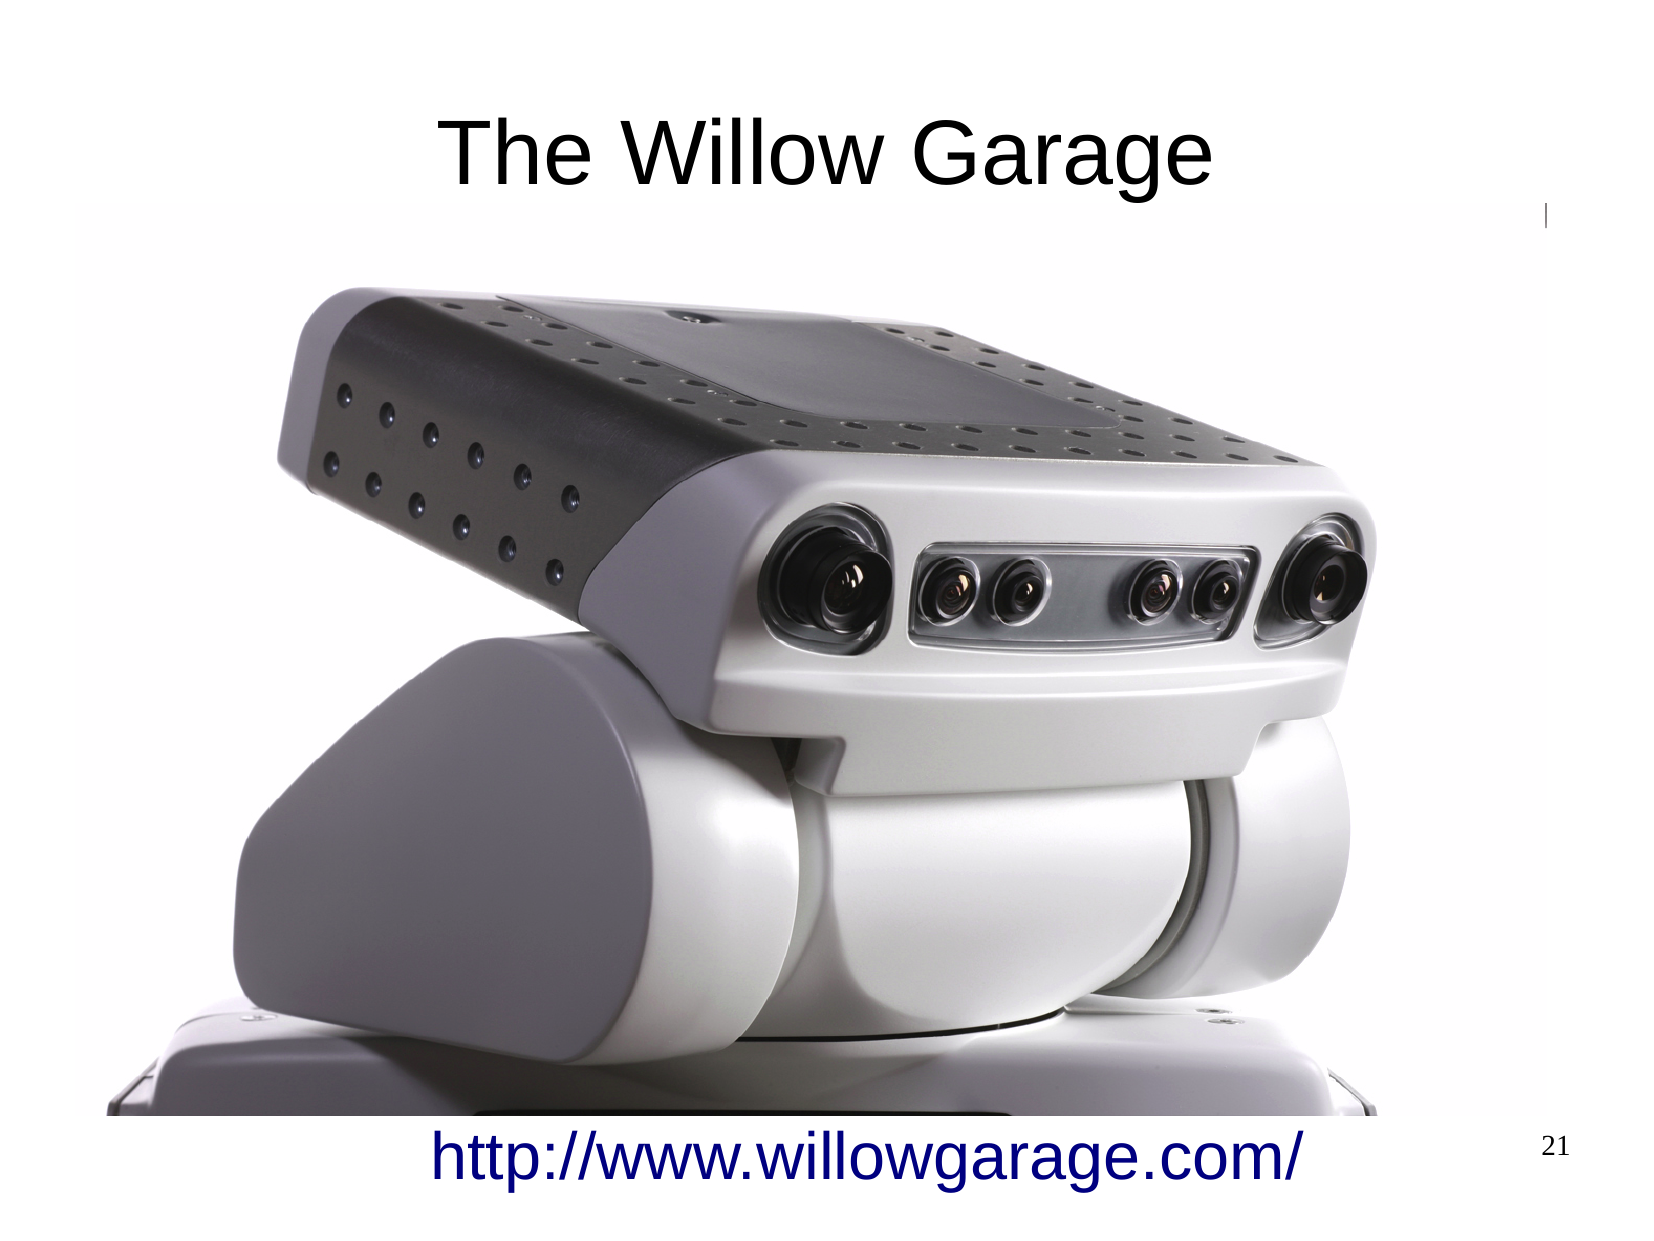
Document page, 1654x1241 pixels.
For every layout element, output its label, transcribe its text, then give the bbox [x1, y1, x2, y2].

title The Willow Garage [82, 49, 1571, 257]
picture [75, 203, 1547, 1116]
text_box http://www.willowgarage.com/ [370, 1116, 1383, 1202]
